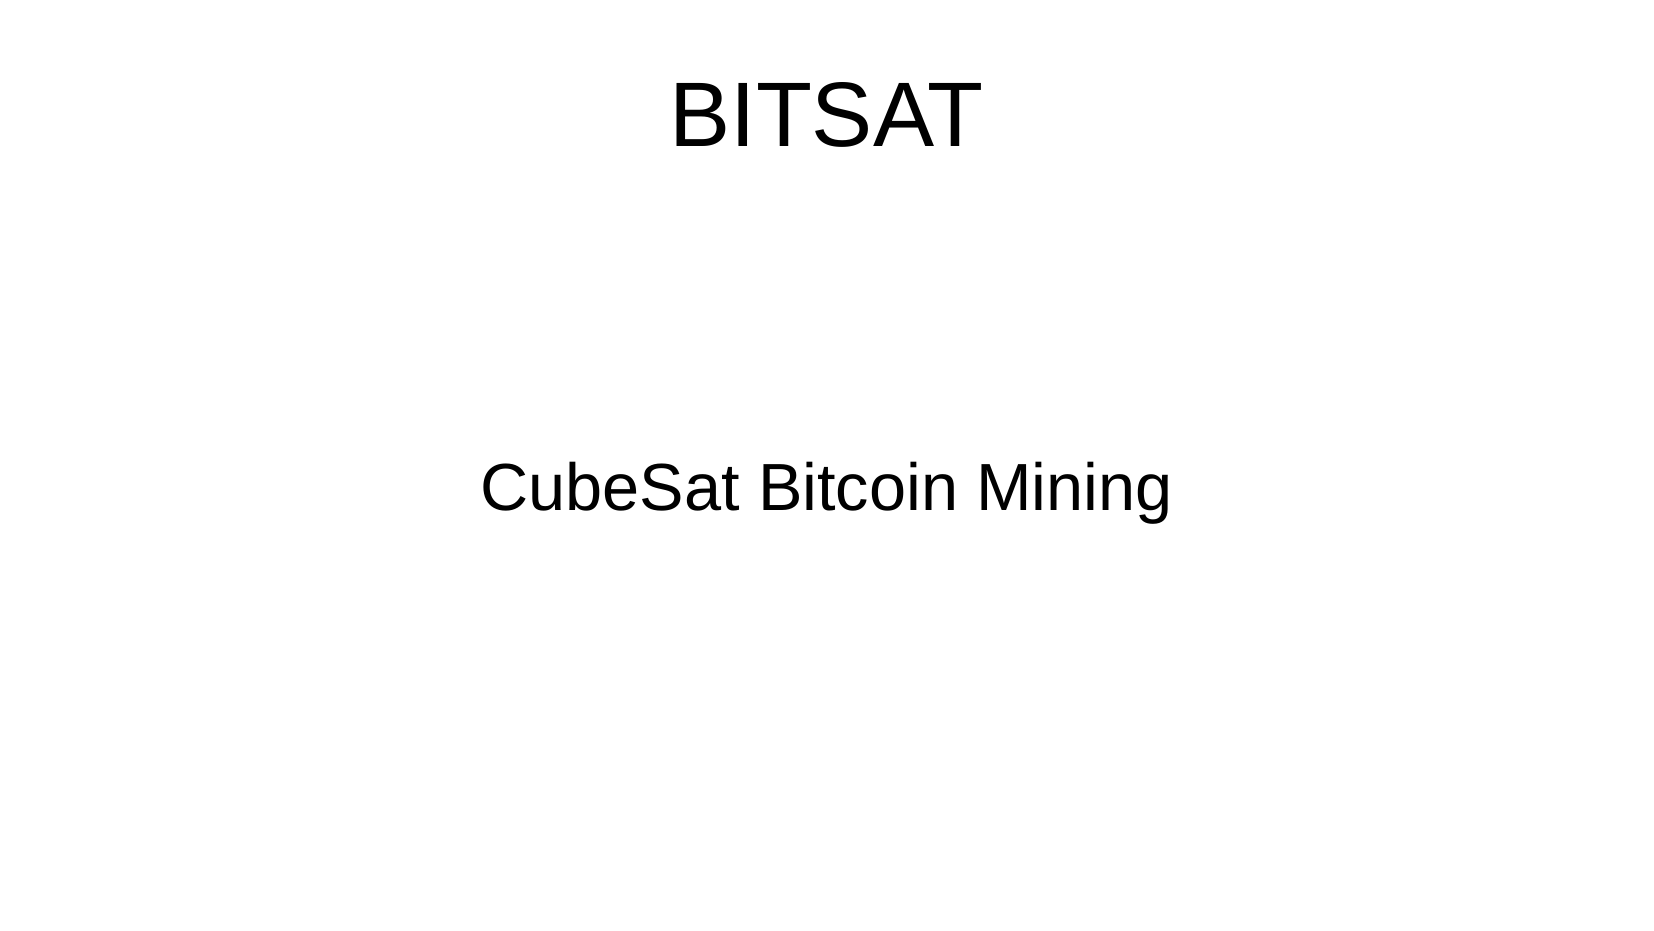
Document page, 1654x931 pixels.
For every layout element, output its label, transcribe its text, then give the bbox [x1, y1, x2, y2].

subtitle CubeSat Bitcoin Mining [82, 217, 1571, 758]
title BITSAT [82, 37, 1571, 193]
